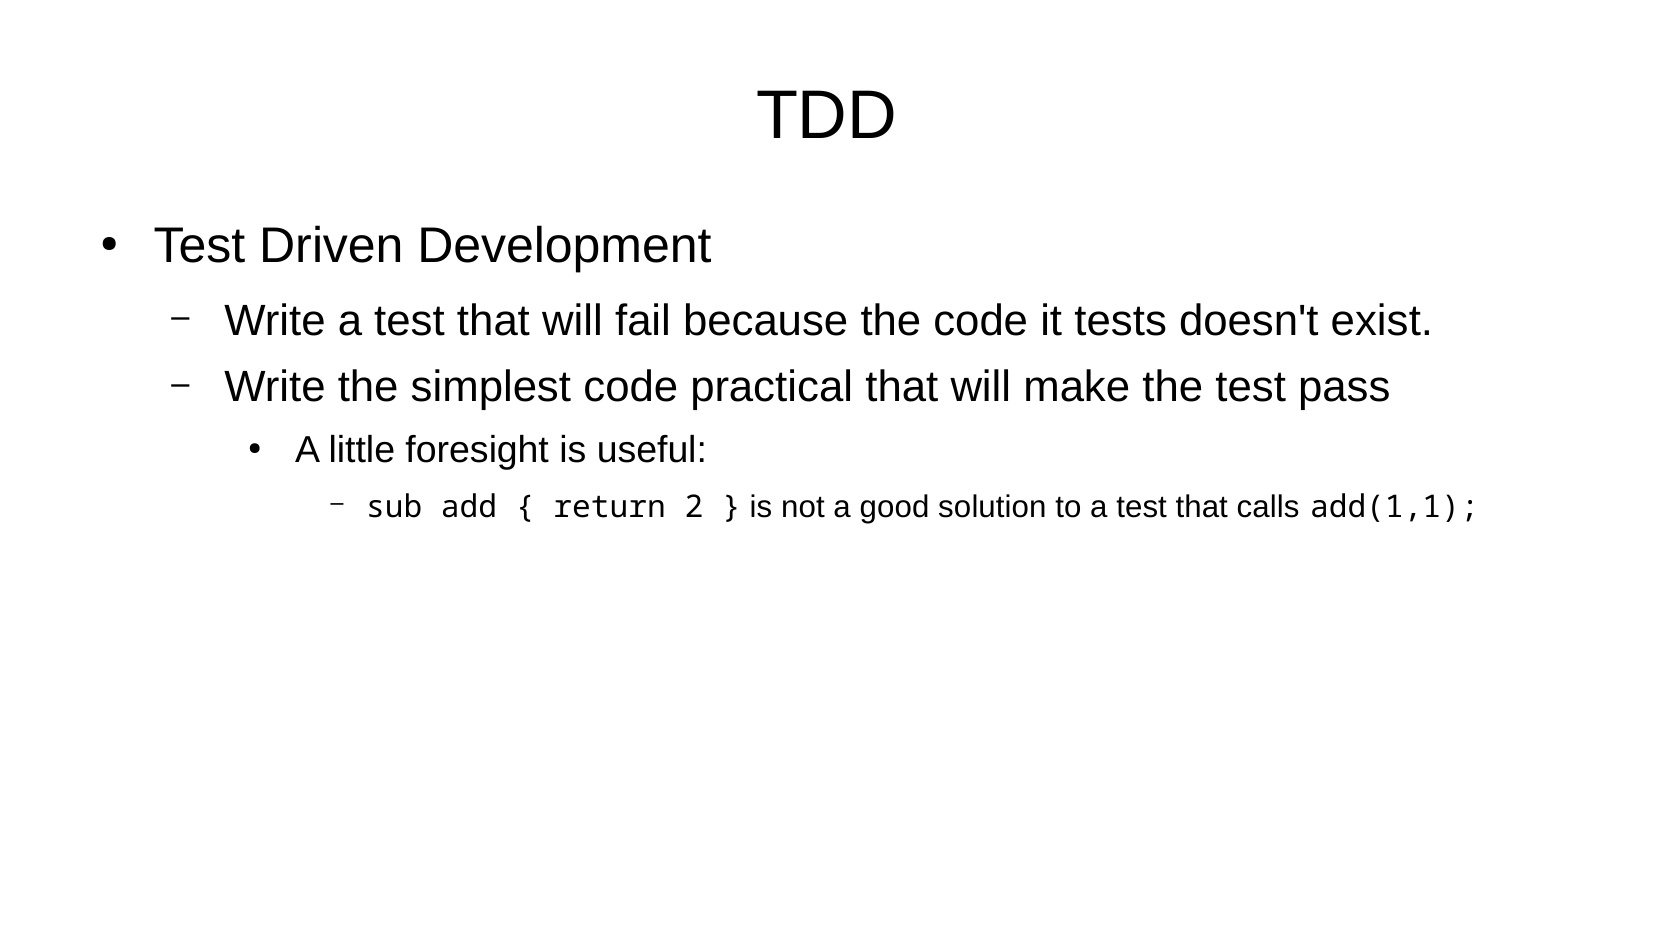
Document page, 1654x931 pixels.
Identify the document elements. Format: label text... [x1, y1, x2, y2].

list Test Driven Development Write a test that will fail because the code it tests doesn't exist. Write the simplest code practical that will make the test pass A little foresight is useful: sub add { return 2 } is not a good solution to a test that calls add(1,1); [82, 217, 1571, 758]
title TDD [82, 37, 1571, 193]
